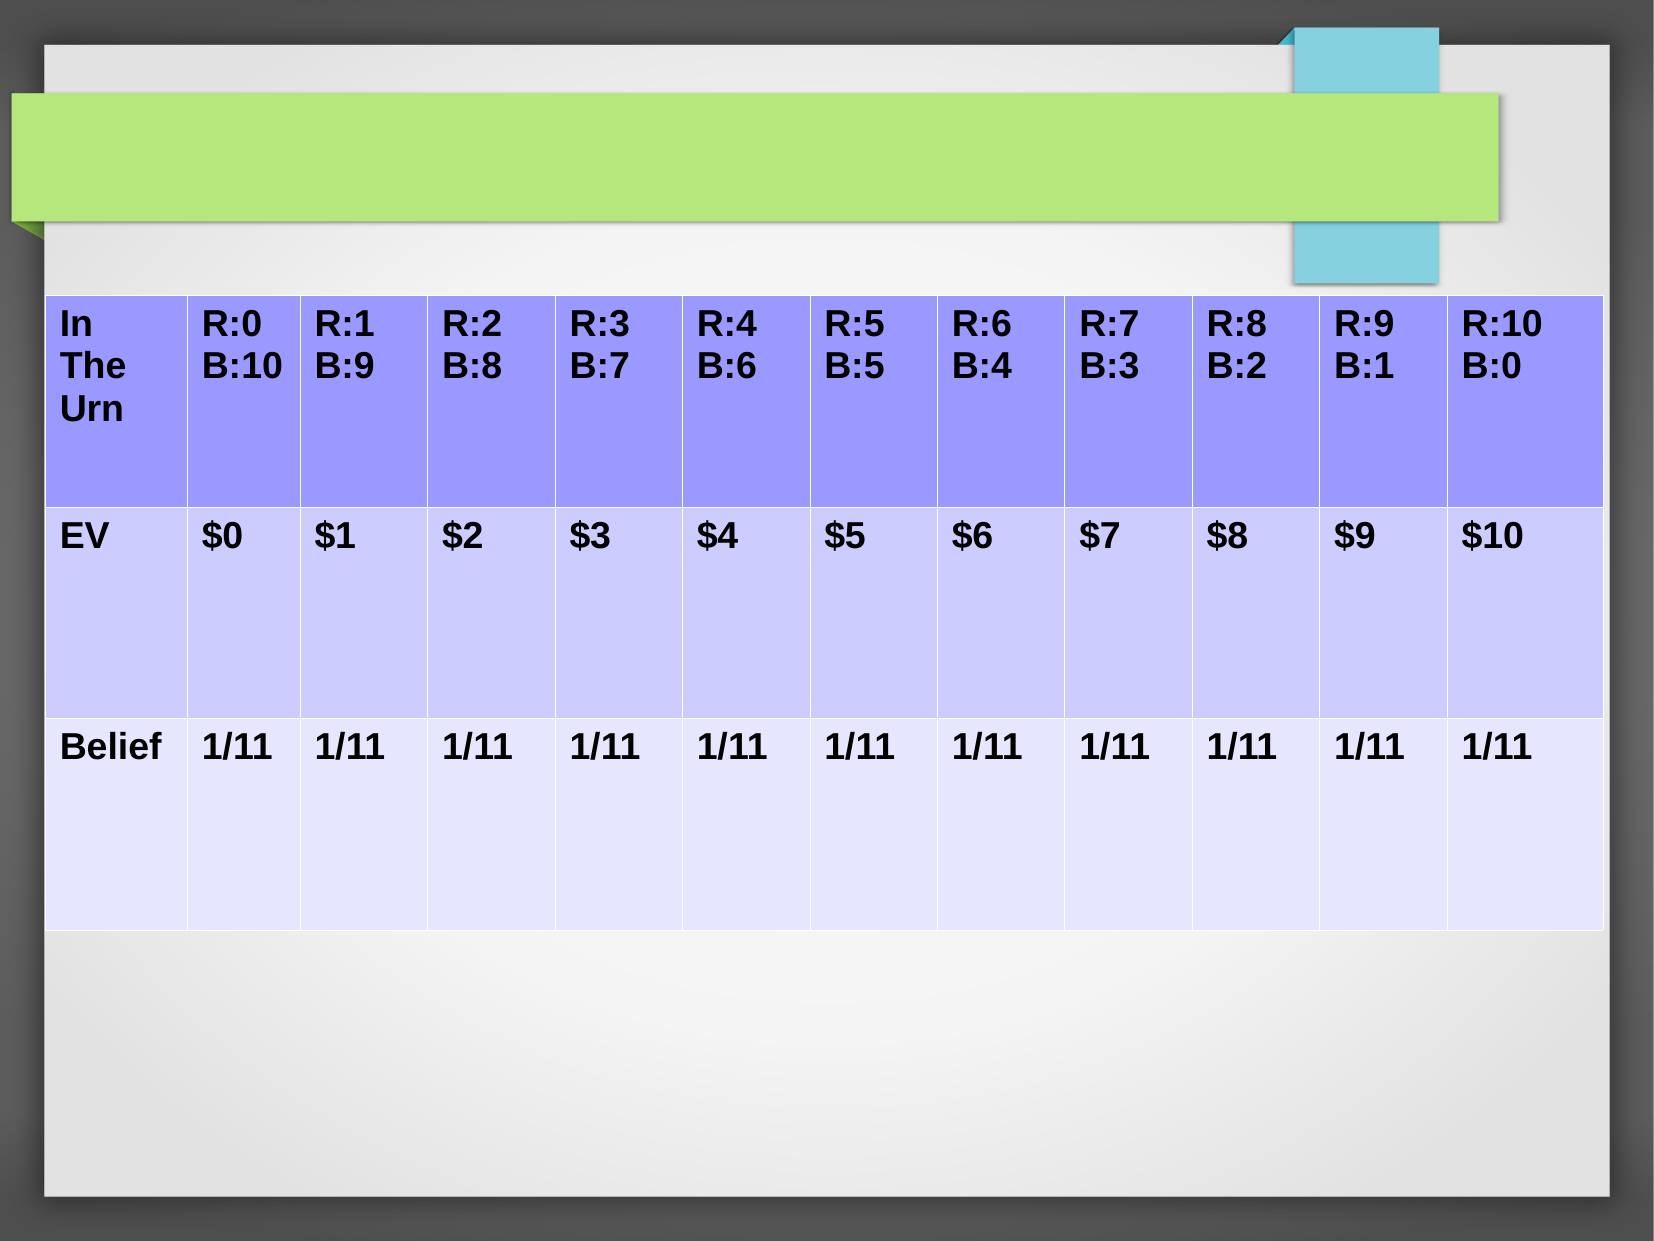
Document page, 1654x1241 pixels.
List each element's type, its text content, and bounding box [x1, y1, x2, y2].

table_cell 1/11 [1193, 719, 1319, 930]
table_cell 1/11 [1448, 719, 1603, 930]
table_cell $10 [1448, 508, 1603, 718]
table_cell 1/11 [556, 719, 682, 930]
table_header R:7 B:3 [1065, 296, 1192, 507]
table_header R:3 B:7 [556, 296, 682, 507]
table_header R:8 B:2 [1193, 296, 1319, 507]
table_header R:10 B:0 [1448, 296, 1603, 507]
table_cell $8 [1193, 508, 1319, 718]
table_cell 1/11 [1065, 719, 1192, 930]
table_cell $2 [428, 508, 555, 718]
table_header R:9 B:1 [1320, 296, 1447, 507]
table_cell $0 [188, 508, 300, 718]
table_cell 1/11 [1320, 719, 1447, 930]
table_cell $4 [683, 508, 810, 718]
table_cell 1/11 [811, 719, 937, 930]
table_cell EV [46, 508, 187, 718]
table_cell $1 [301, 508, 427, 718]
table_cell $5 [811, 508, 937, 718]
table_header R:1 B:9 [301, 296, 427, 507]
table_cell 1/11 [938, 719, 1064, 930]
table_cell 1/11 [683, 719, 810, 930]
table_header R:0 B:10 [188, 296, 300, 507]
table_cell Belief [46, 719, 187, 930]
table_cell $3 [556, 508, 682, 718]
picture [0, 0, 1654, 1241]
table_cell 1/11 [188, 719, 300, 930]
table_header R:4 B:6 [683, 296, 810, 507]
table_header R:2 B:8 [428, 296, 555, 507]
table_cell $9 [1320, 508, 1447, 718]
table_header R:5 B:5 [811, 296, 937, 507]
table_header In The Urn [46, 296, 187, 507]
table_cell 1/11 [428, 719, 555, 930]
table_cell $6 [938, 508, 1064, 718]
table_cell 1/11 [301, 719, 427, 930]
table_cell $7 [1065, 508, 1192, 718]
table_header R:6 B:4 [938, 296, 1064, 507]
